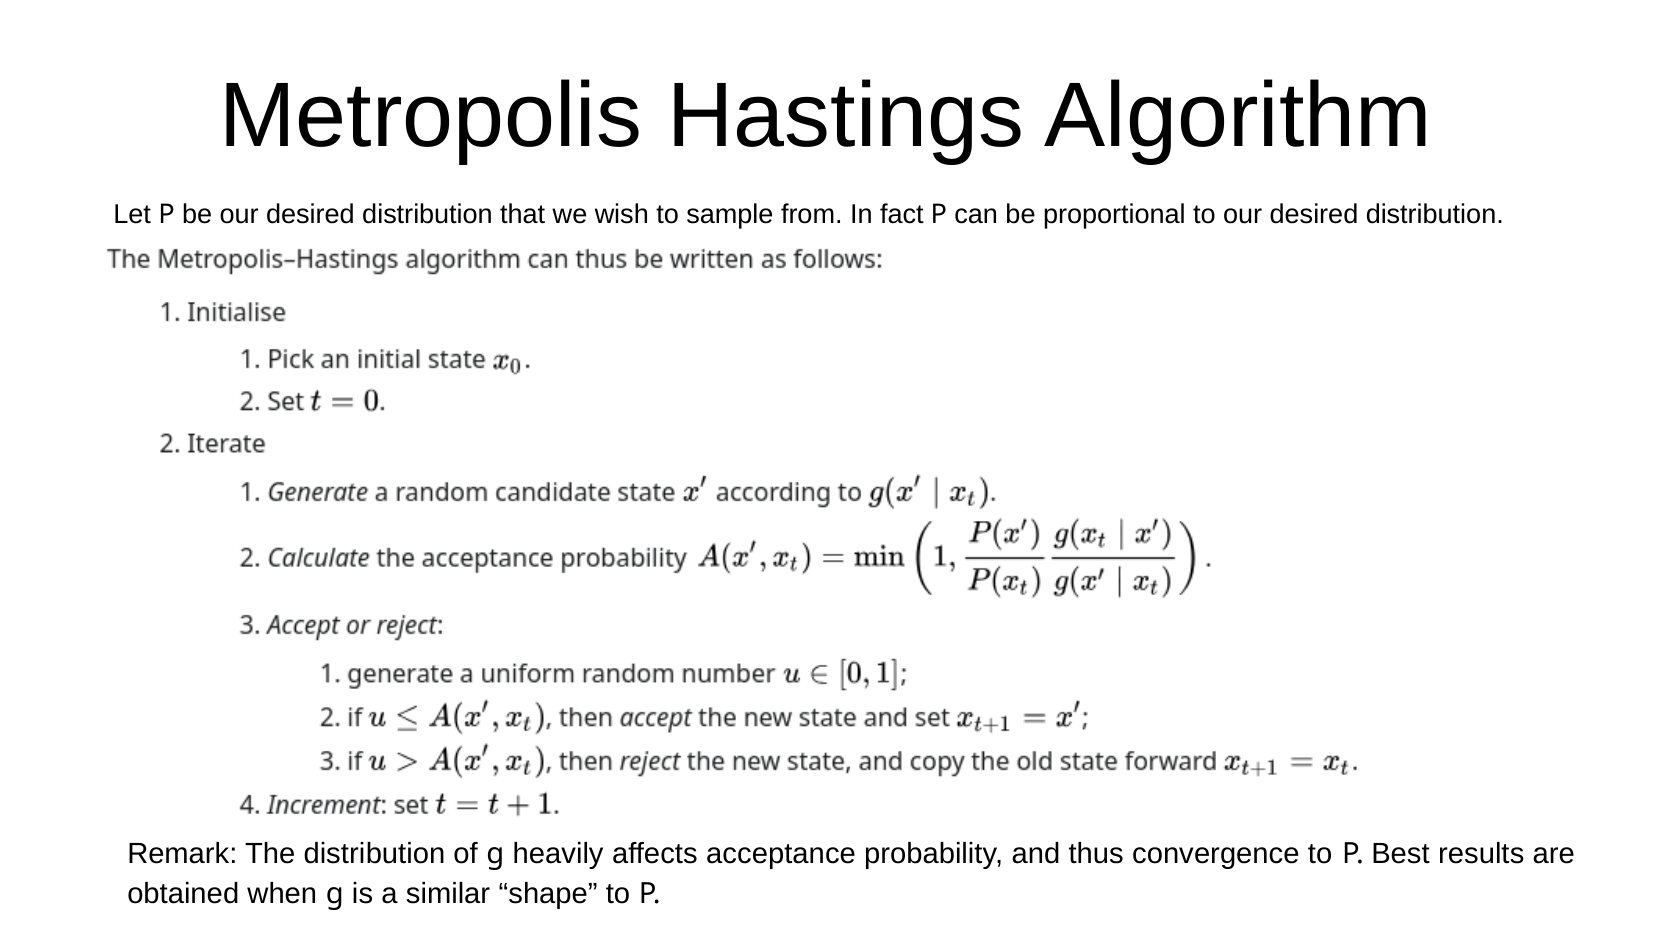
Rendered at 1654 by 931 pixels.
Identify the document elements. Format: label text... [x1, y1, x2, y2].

text_box Remark: The distribution of g heavily affects acceptance probability, and thus convergence to P. Best results are obtained when g is a similar “shape” to P. [112, 825, 1613, 931]
title Metropolis Hastings Algorithm [82, 37, 1571, 193]
text_box Let P be our desired distribution that we wish to sample from. In fact P can be proportional to our desired distribution. [98, 187, 1613, 338]
picture [98, 338, 1388, 826]
